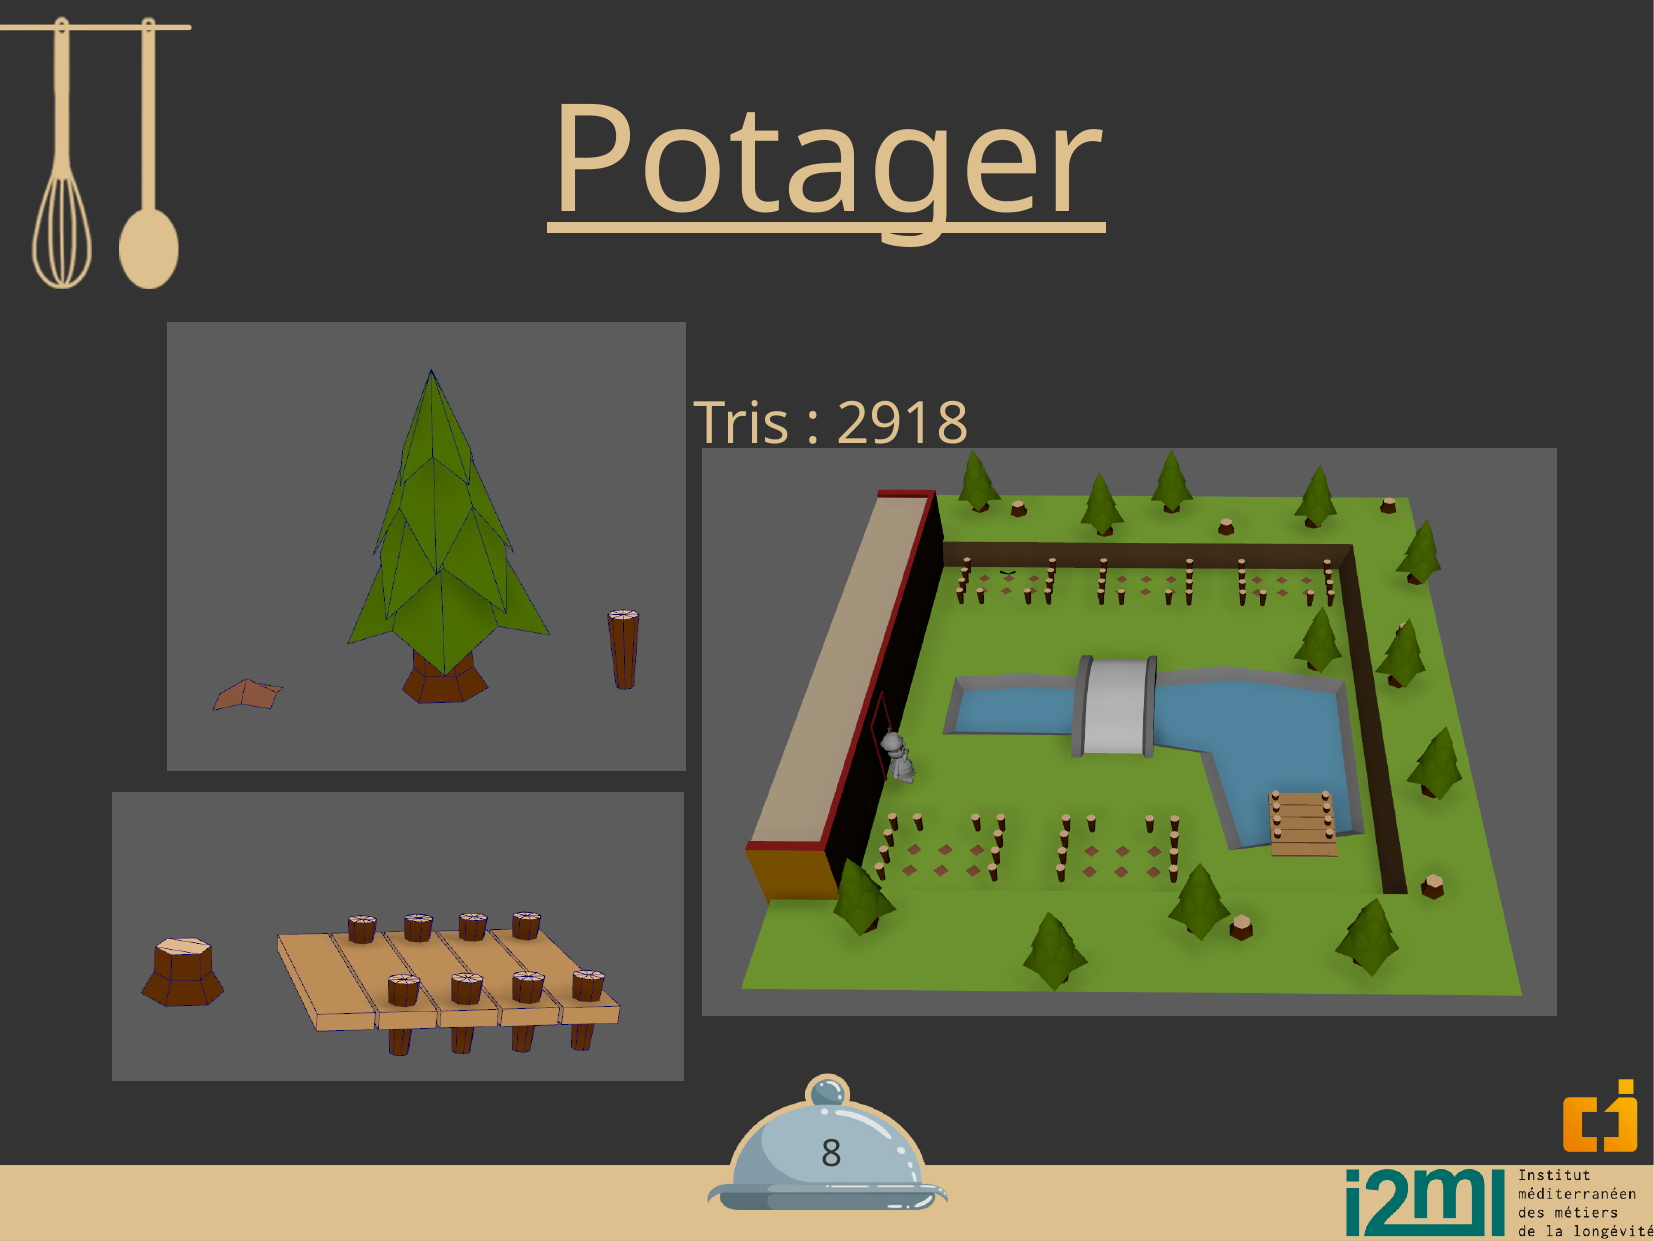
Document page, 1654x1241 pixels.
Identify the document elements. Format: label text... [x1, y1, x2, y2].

text_box Tris : 2918 [679, 373, 1211, 455]
title Potager [82, 49, 1571, 257]
picture [0, 0, 1654, 1241]
